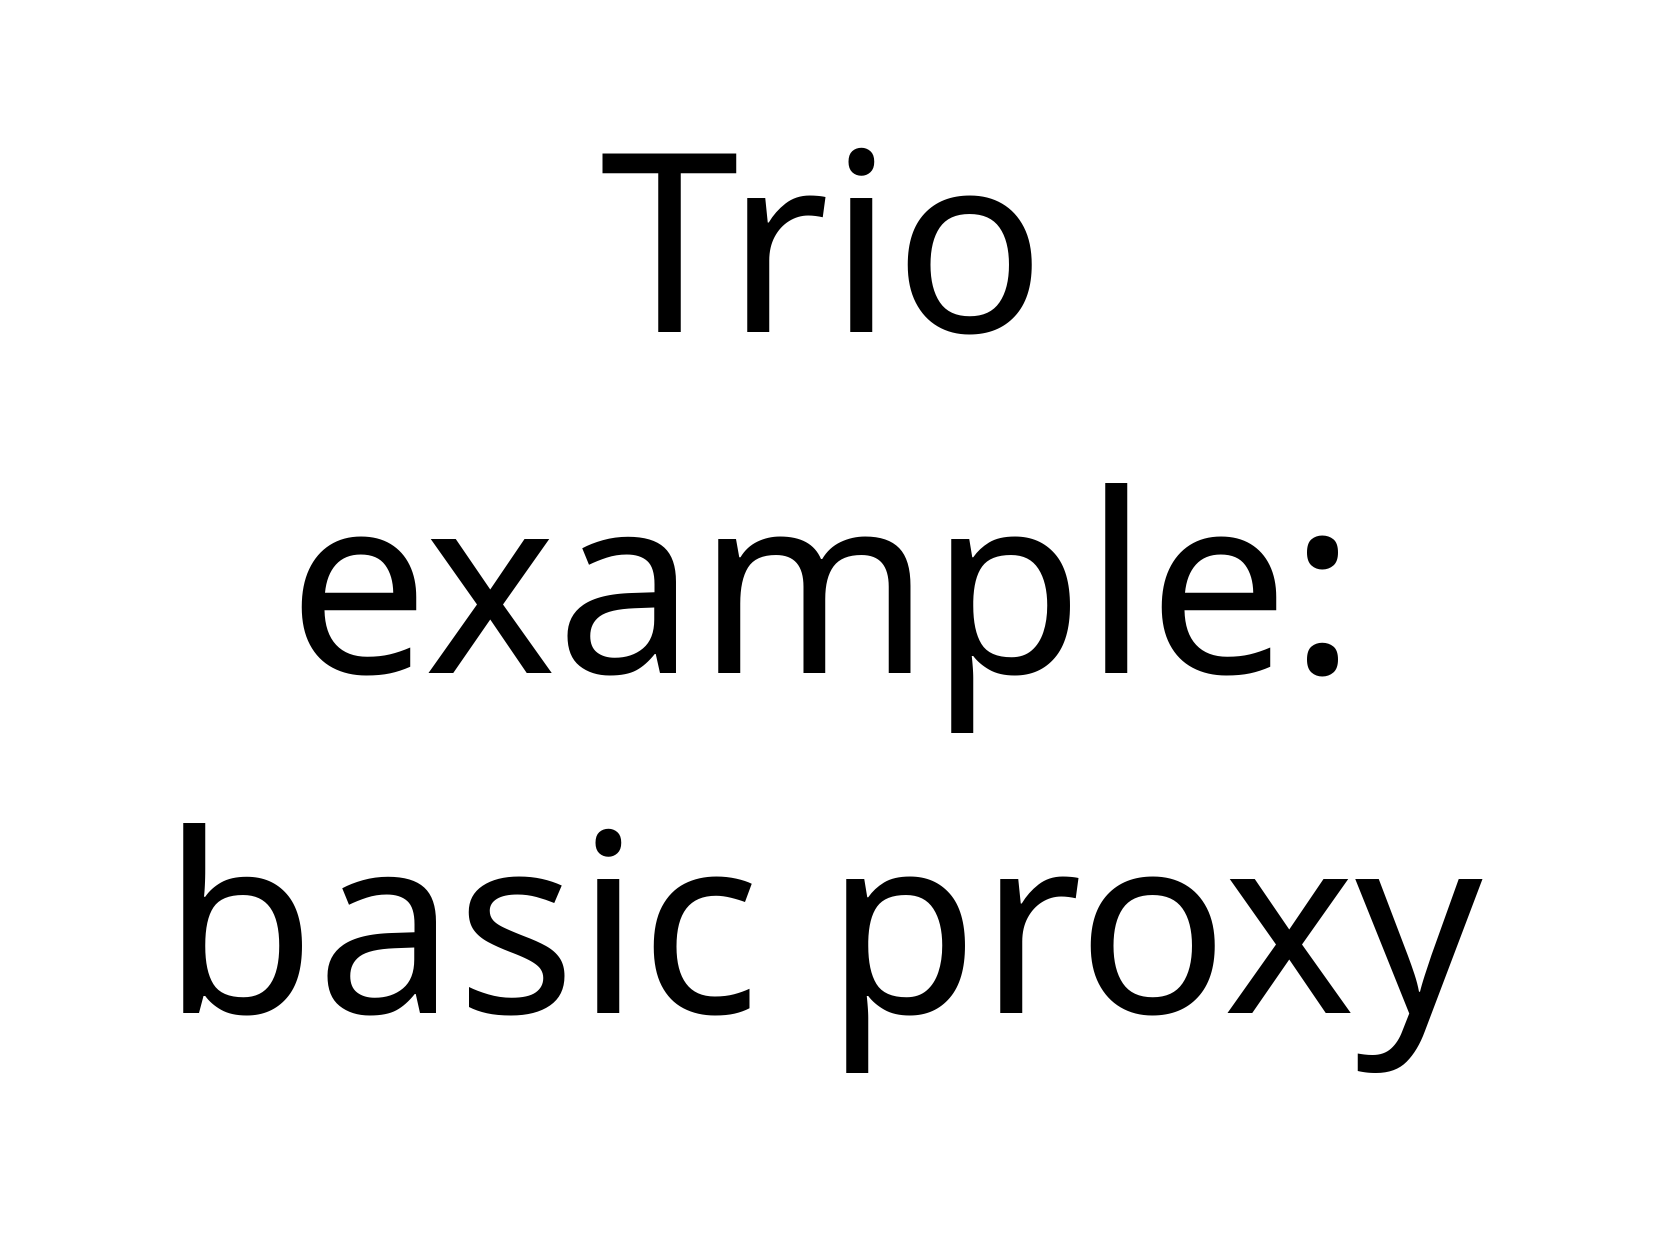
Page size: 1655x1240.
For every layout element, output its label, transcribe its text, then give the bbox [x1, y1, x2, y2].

title Trio example: basic proxy [78, 0, 1568, 1187]
